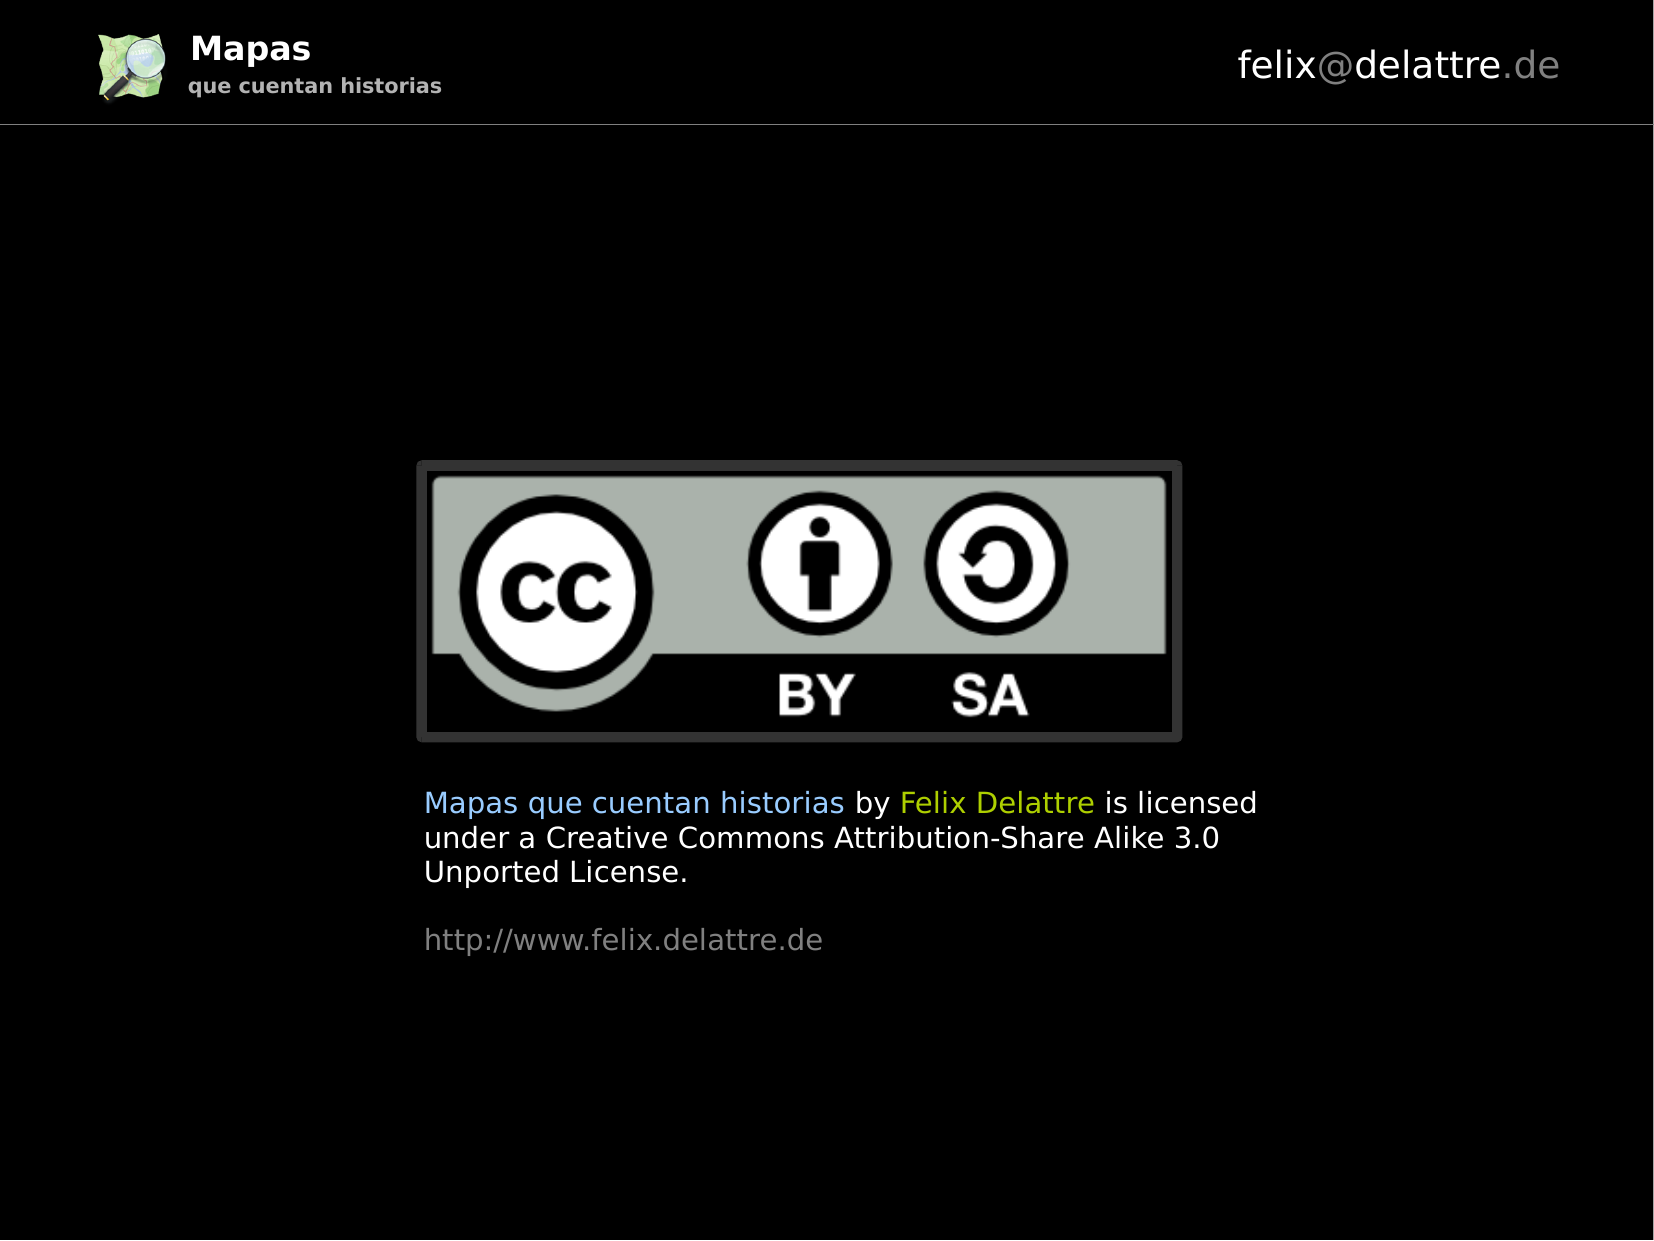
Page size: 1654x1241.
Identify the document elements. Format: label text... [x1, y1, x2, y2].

picture [95, 34, 169, 107]
picture [416, 460, 1183, 743]
text_box Mapas que cuentan historias by Felix Delattre is licensed under a Creative Commons Attribution-Share Alike 3.0 Unported License. http://www.felix.delattre.de [409, 779, 1276, 966]
